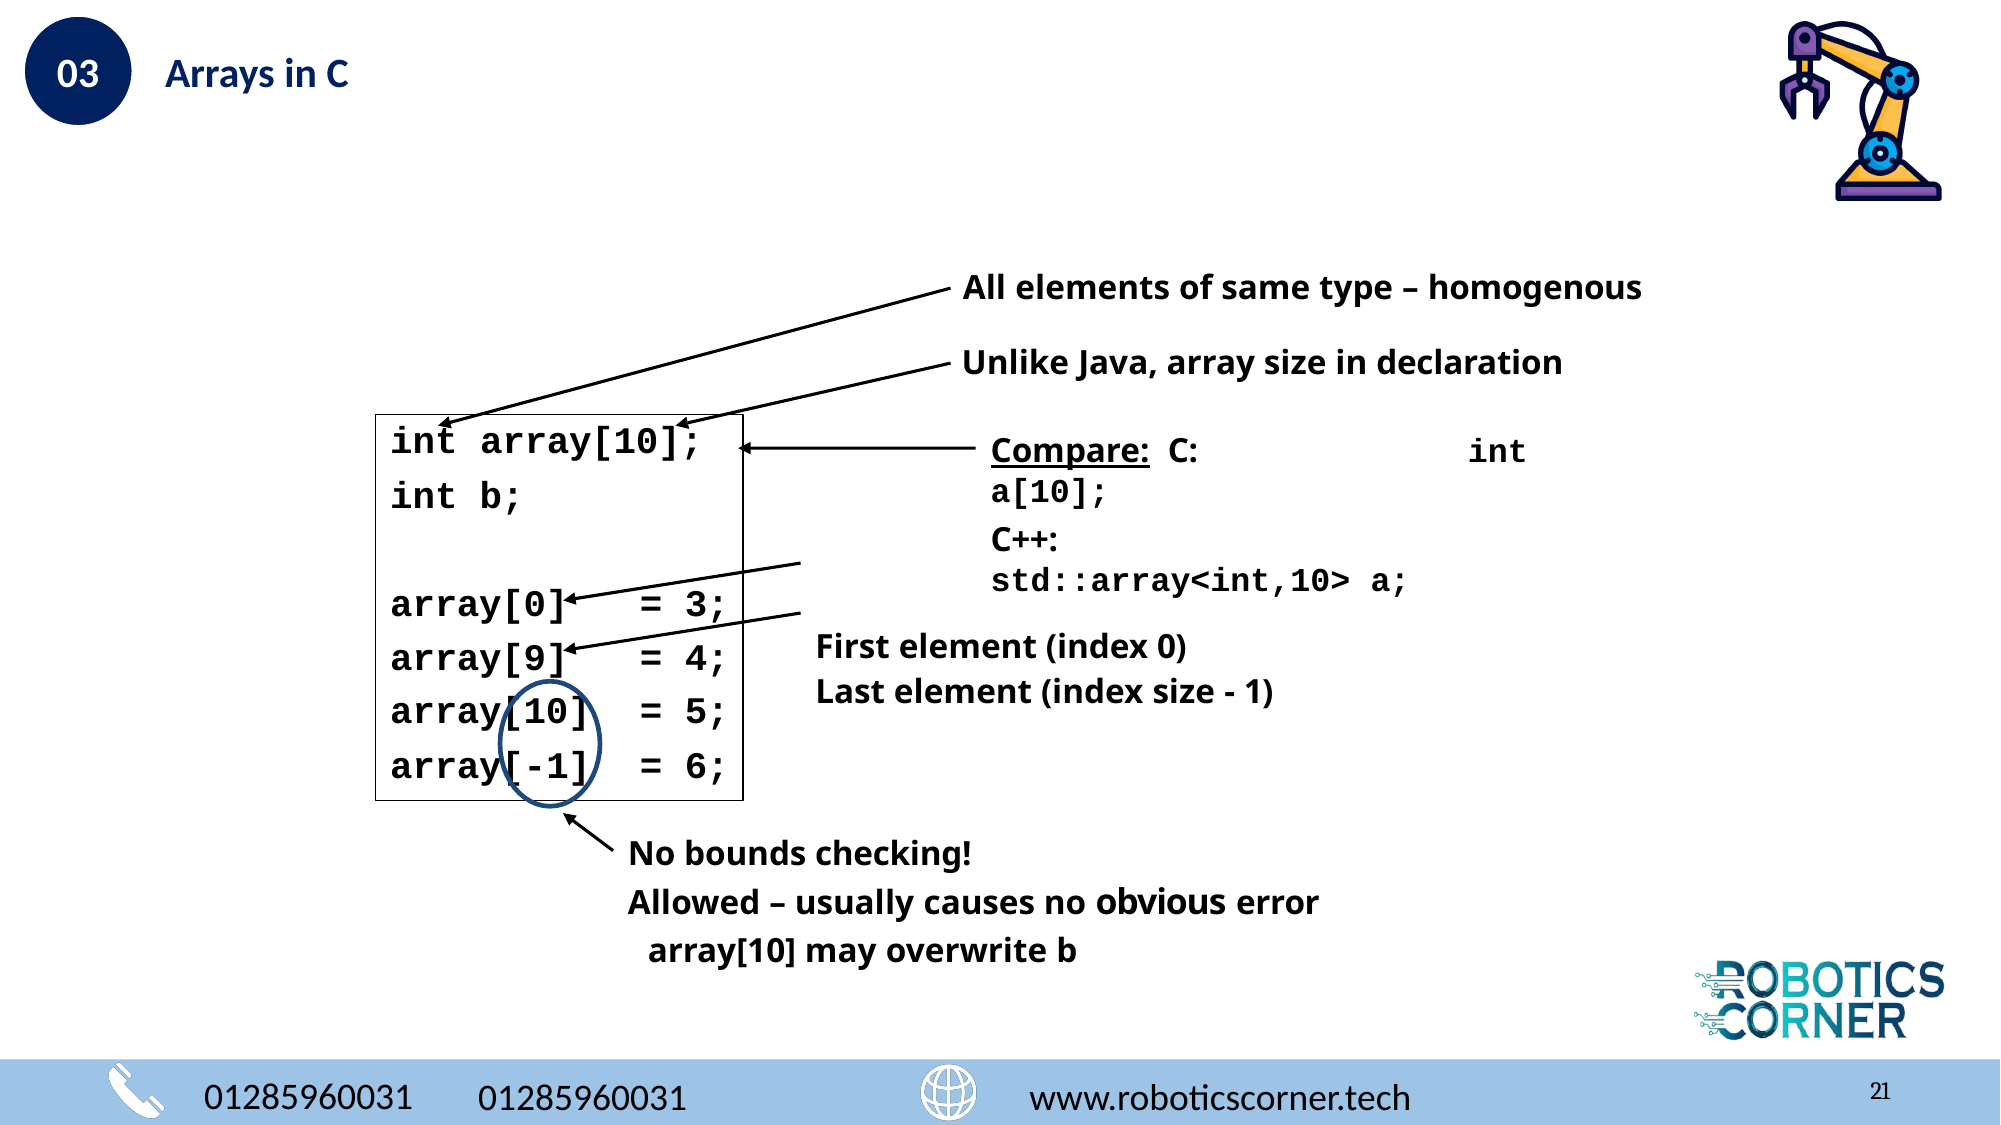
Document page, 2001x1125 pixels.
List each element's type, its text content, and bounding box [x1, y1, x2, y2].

picture [1680, 859, 1953, 1059]
picture [103, 1057, 170, 1124]
text_box [708, 415, 730, 420]
text_box [719, 392, 813, 414]
picture [915, 1059, 981, 1125]
text_box All elements of same type – homogenous [960, 263, 1658, 306]
text_box int array[10]; int b; [388, 404, 708, 517]
text_box 03 [22, 14, 134, 128]
text_box [563, 561, 801, 605]
picture [1771, 21, 1950, 201]
text_box No bounds checking! Allowed – usually causes no obvious error array[10] may overwrite b [625, 824, 1337, 970]
text_box [738, 441, 813, 455]
text_box [563, 813, 614, 852]
text_box [438, 286, 951, 429]
text_box [563, 611, 801, 655]
text_box array[0] = 3; array[9] = 4; array[10] = 5; array[-1] = 6; [503, 684, 597, 787]
text_box Arrays in C [150, 38, 622, 103]
text_box Unlike Java, array size in declaration Compare: C: int a[10]; C++: std::array<int,10> a; First element (index 0) Last element (index size - 1) [813, 338, 1582, 710]
text_box array[0] = 3; array[9] = 4; array[10] = 5; array[-1] = 6; [388, 567, 730, 787]
